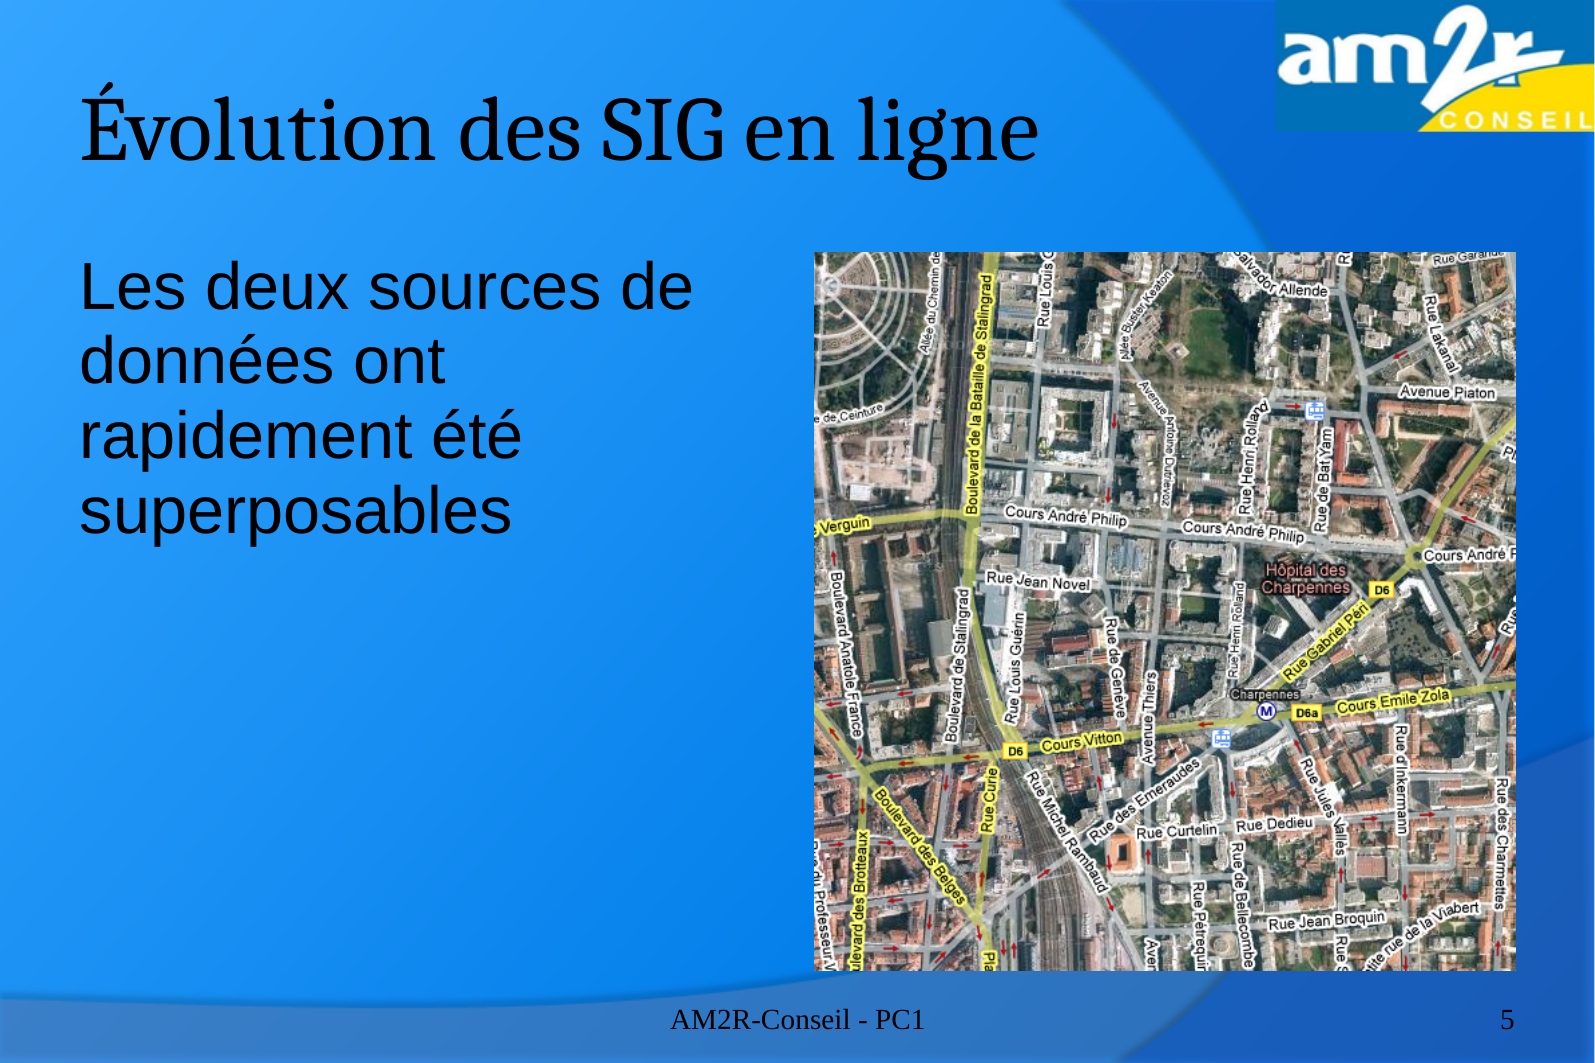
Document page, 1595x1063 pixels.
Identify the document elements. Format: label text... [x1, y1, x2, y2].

picture [0, 0, 1595, 1063]
title Évolution des SIG en ligne [79, 42, 1152, 220]
list Les deux sources de données ont rapidement été superposables [79, 248, 780, 975]
